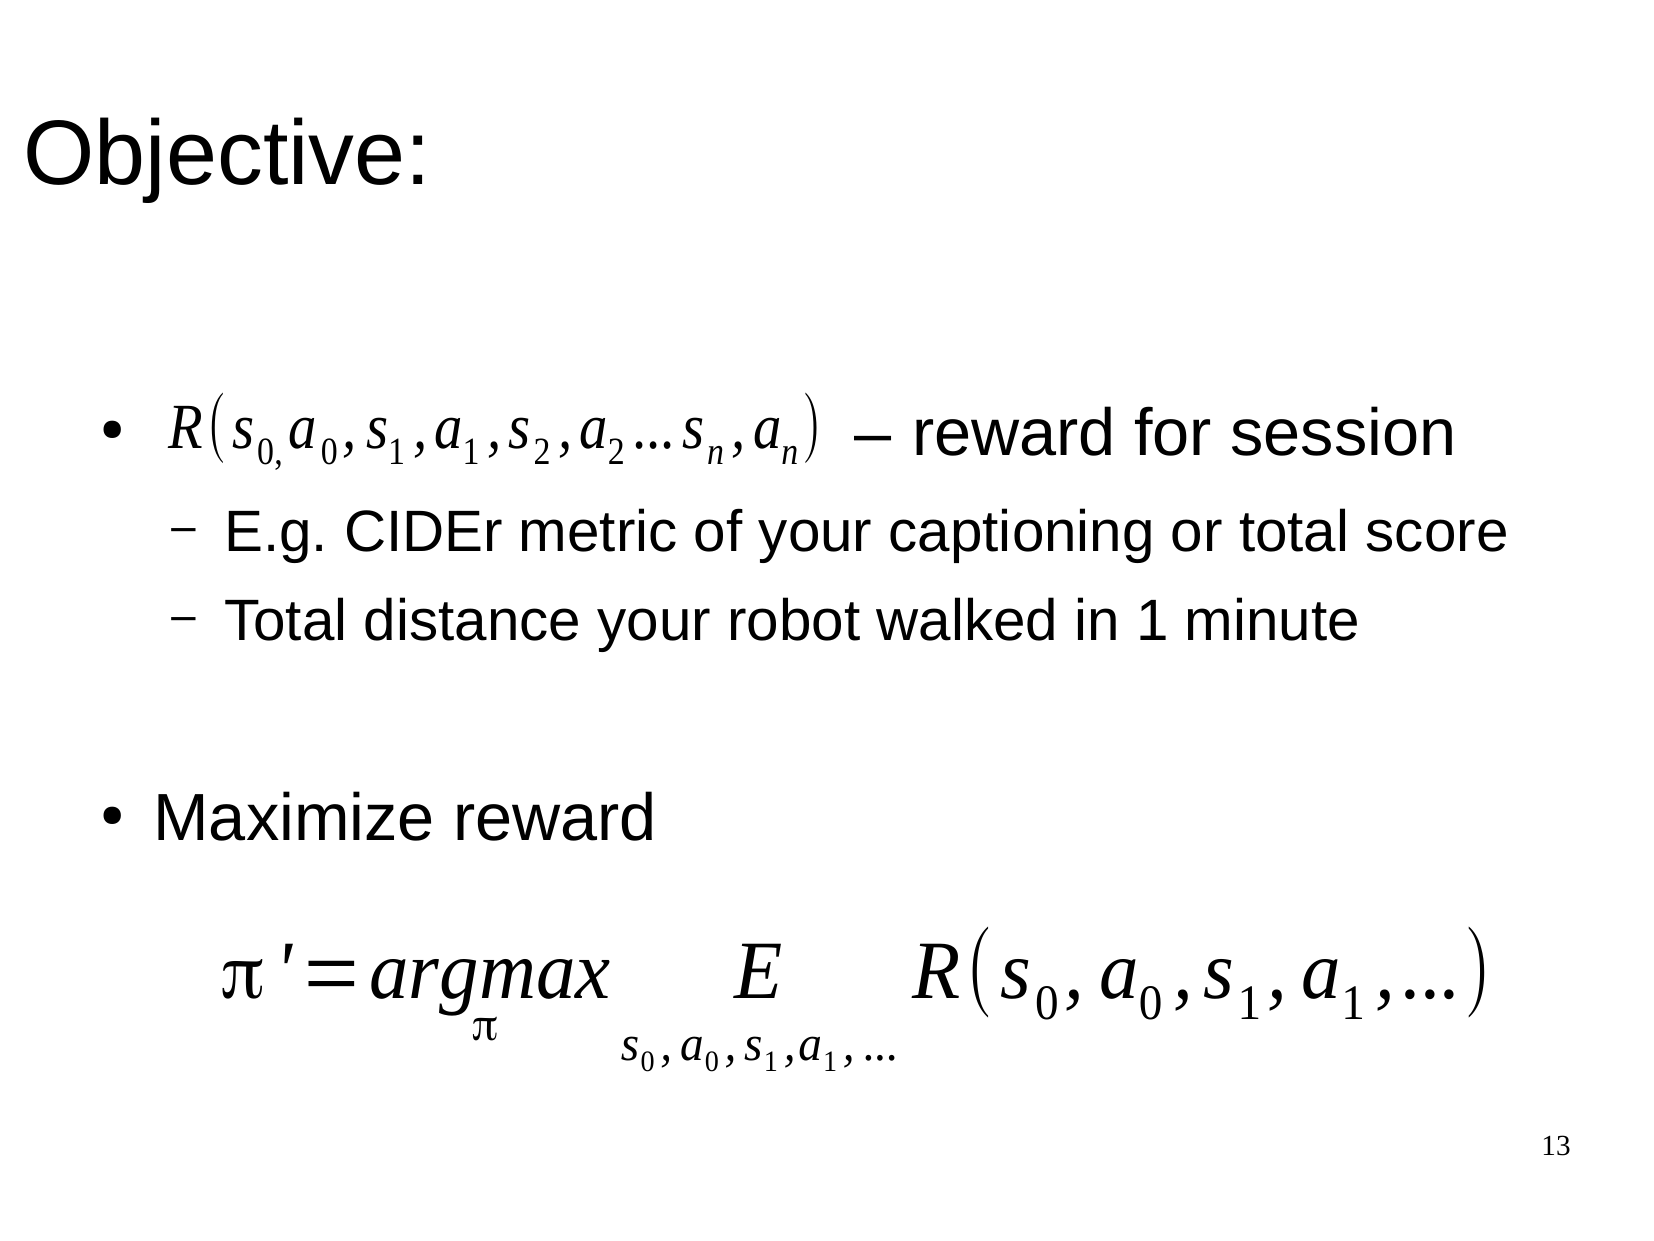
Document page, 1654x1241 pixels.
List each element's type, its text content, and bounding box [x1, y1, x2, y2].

title Objective: [23, 49, 1512, 257]
chart [150, 387, 835, 472]
list – reward for session E.g. CIDEr metric of your captioning or total score Total distance your robot walked in 1 minute Maximize reward [82, 290, 1571, 1241]
chart [201, 920, 1509, 1080]
